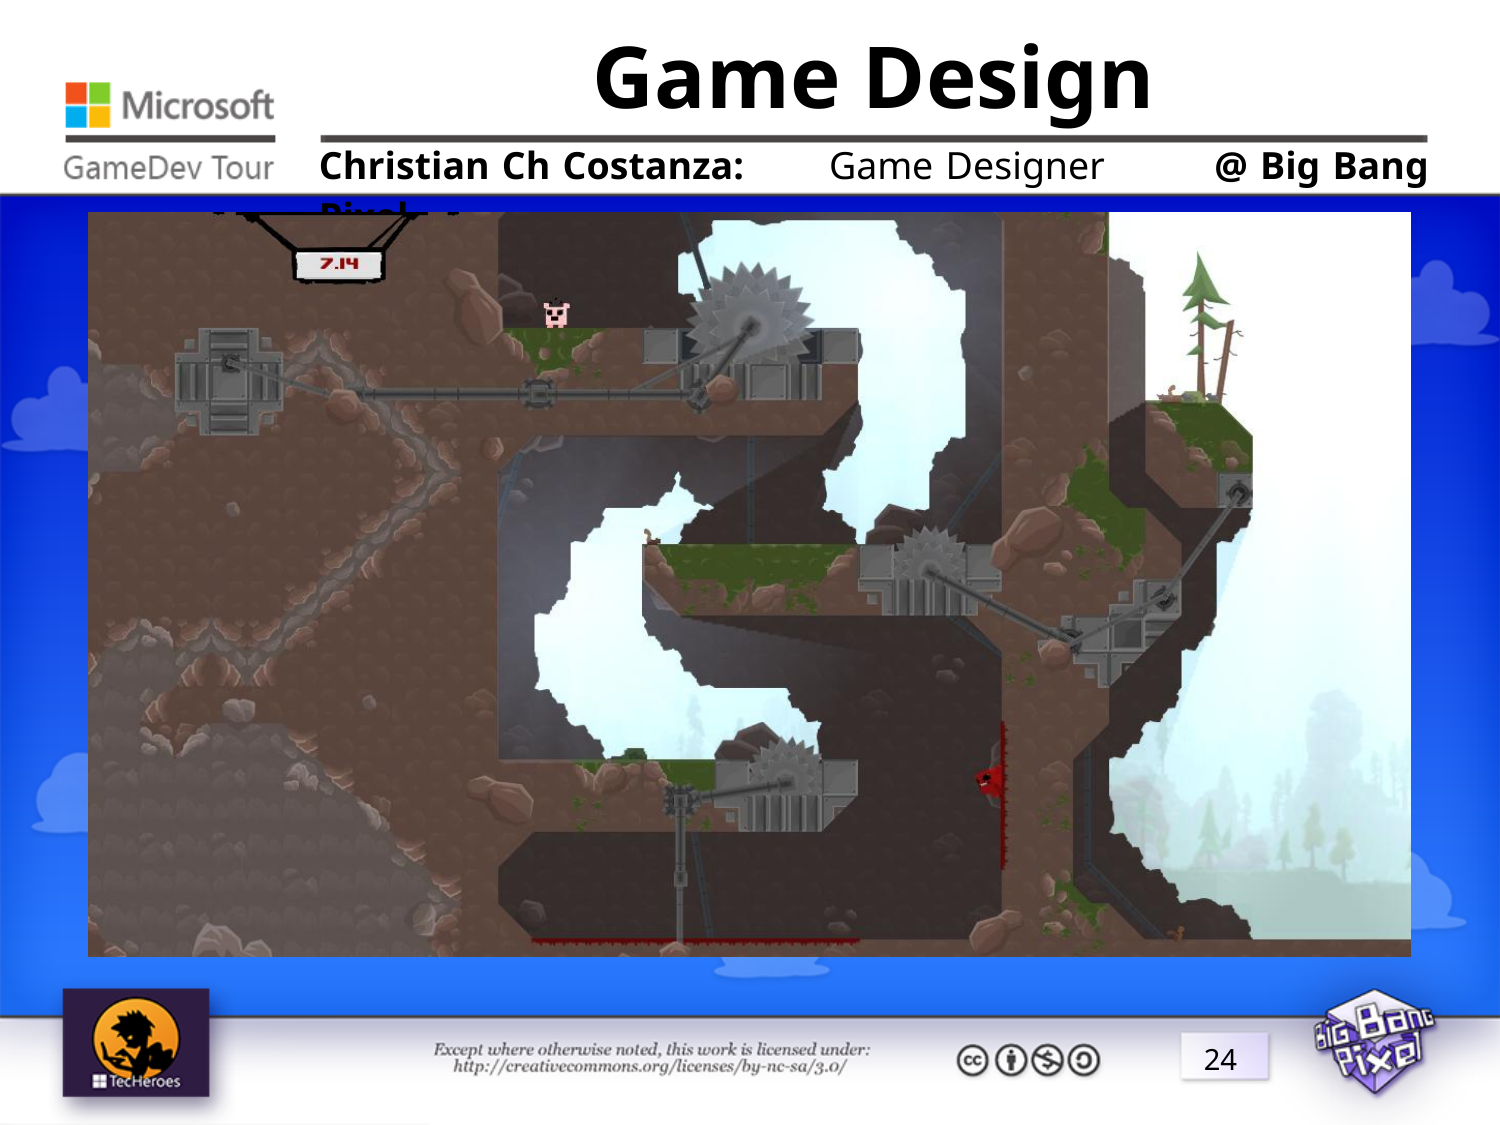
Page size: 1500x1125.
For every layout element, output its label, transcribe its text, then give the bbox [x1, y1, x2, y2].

text_box Christian Ch Costanza: Game Designer @ Big Bang Pixel [318, 142, 1430, 257]
text_box Game Design [318, 9, 1430, 142]
picture [0, 0, 1500, 1125]
text_box <numero> [1110, 1033, 1252, 1117]
